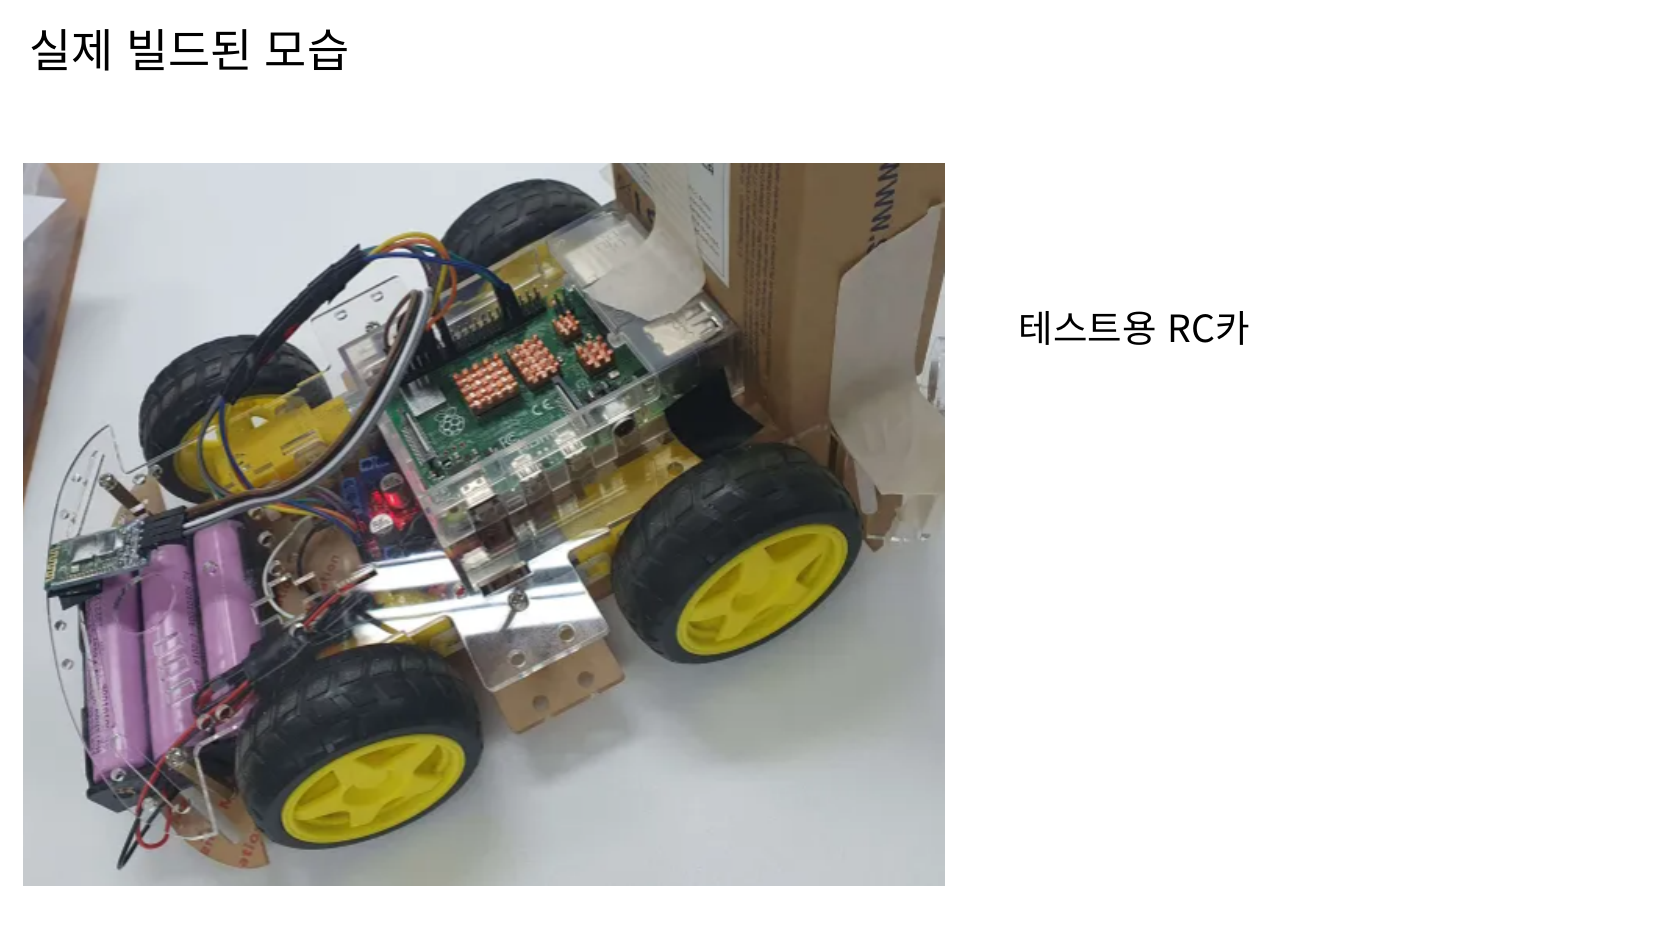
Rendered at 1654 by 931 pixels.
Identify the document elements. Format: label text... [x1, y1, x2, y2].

picture [23, 163, 945, 886]
title 실제 빌드된 모습 [29, 6, 621, 89]
text_box 테스트용 RC카 [1003, 291, 1265, 361]
